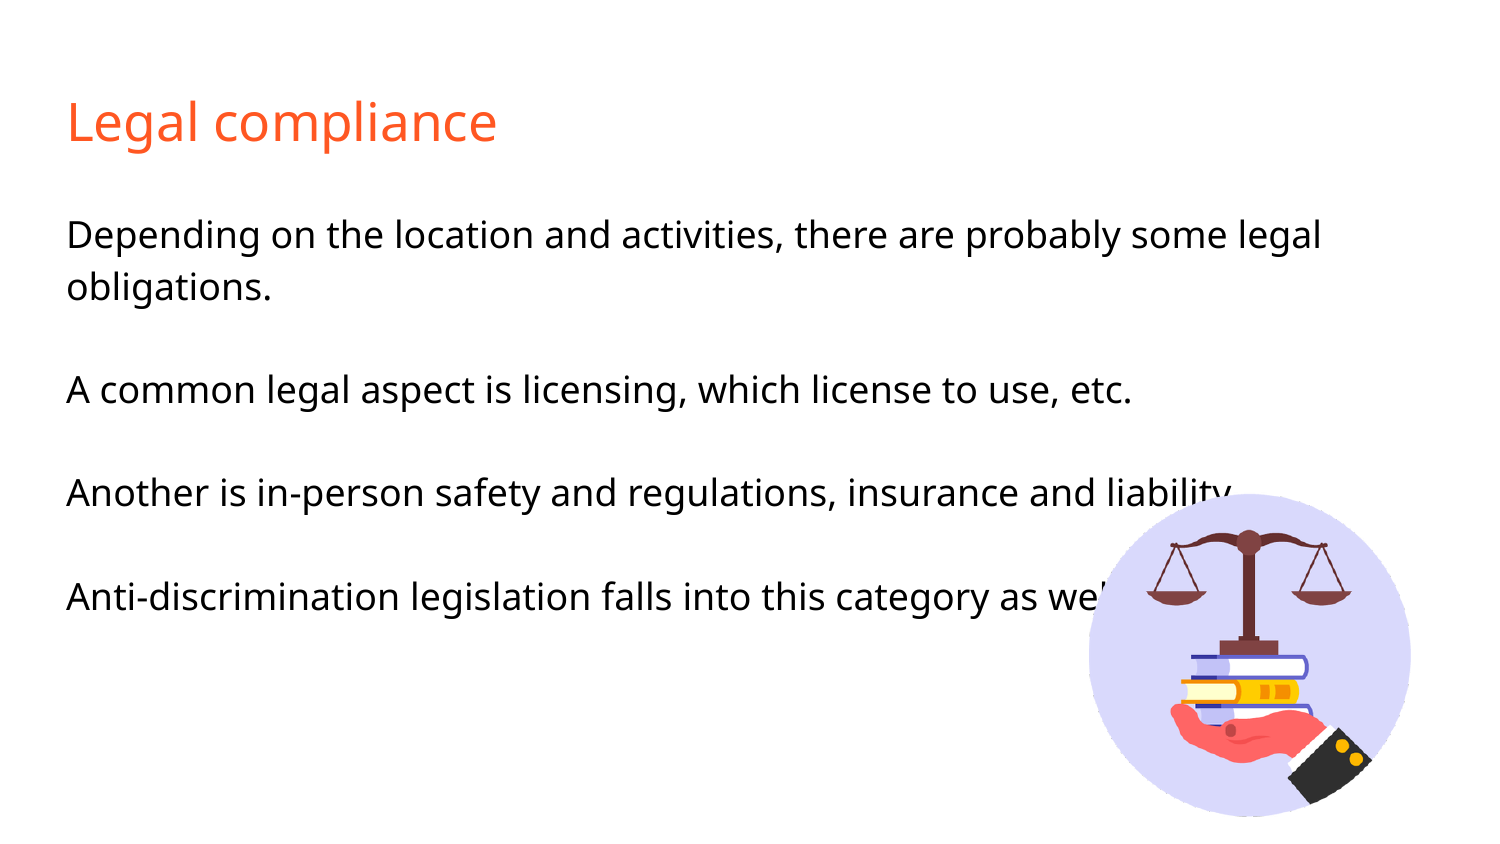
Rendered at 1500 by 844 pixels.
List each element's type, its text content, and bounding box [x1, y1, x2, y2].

title Legal compliance [51, 72, 1449, 167]
picture [1040, 470, 1449, 830]
list Depending on the location and activities, there are probably some legal obligations. A common legal aspect is licensing, which license to use, etc. Another is in-person safety and regulations, insurance and liability. Anti-discrimination legislation falls into this category as well. [51, 189, 1449, 750]
